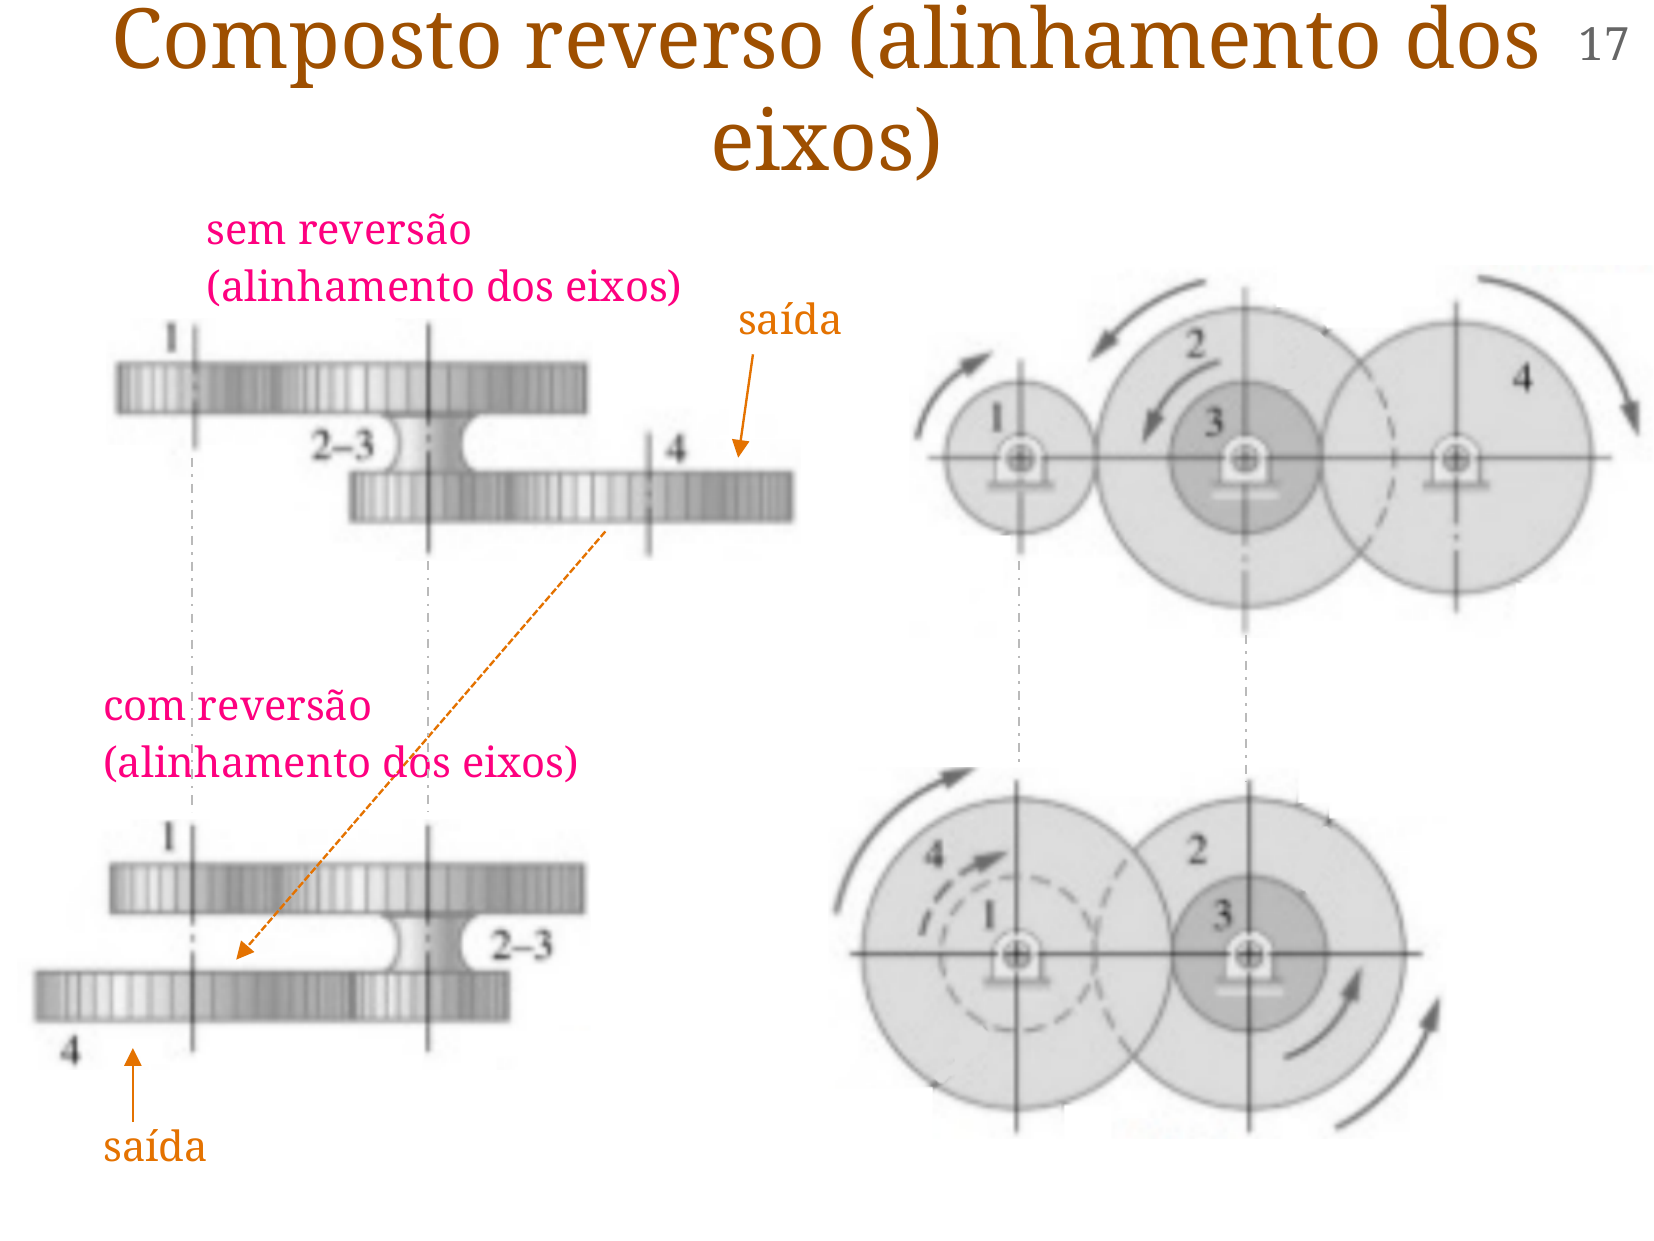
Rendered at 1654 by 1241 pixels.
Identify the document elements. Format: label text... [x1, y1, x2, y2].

text_box saída [88, 1109, 223, 1182]
picture [909, 265, 1654, 638]
picture [17, 819, 591, 1070]
picture [106, 318, 801, 562]
text_box com reversão (alinhamento dos eixos) [88, 668, 594, 798]
title Composto reverso (alinhamento dos eixos) [59, 0, 1595, 191]
text_box sem reversão (alinhamento dos eixos) [191, 191, 698, 321]
text_box saída [723, 282, 858, 355]
picture [828, 767, 1447, 1139]
